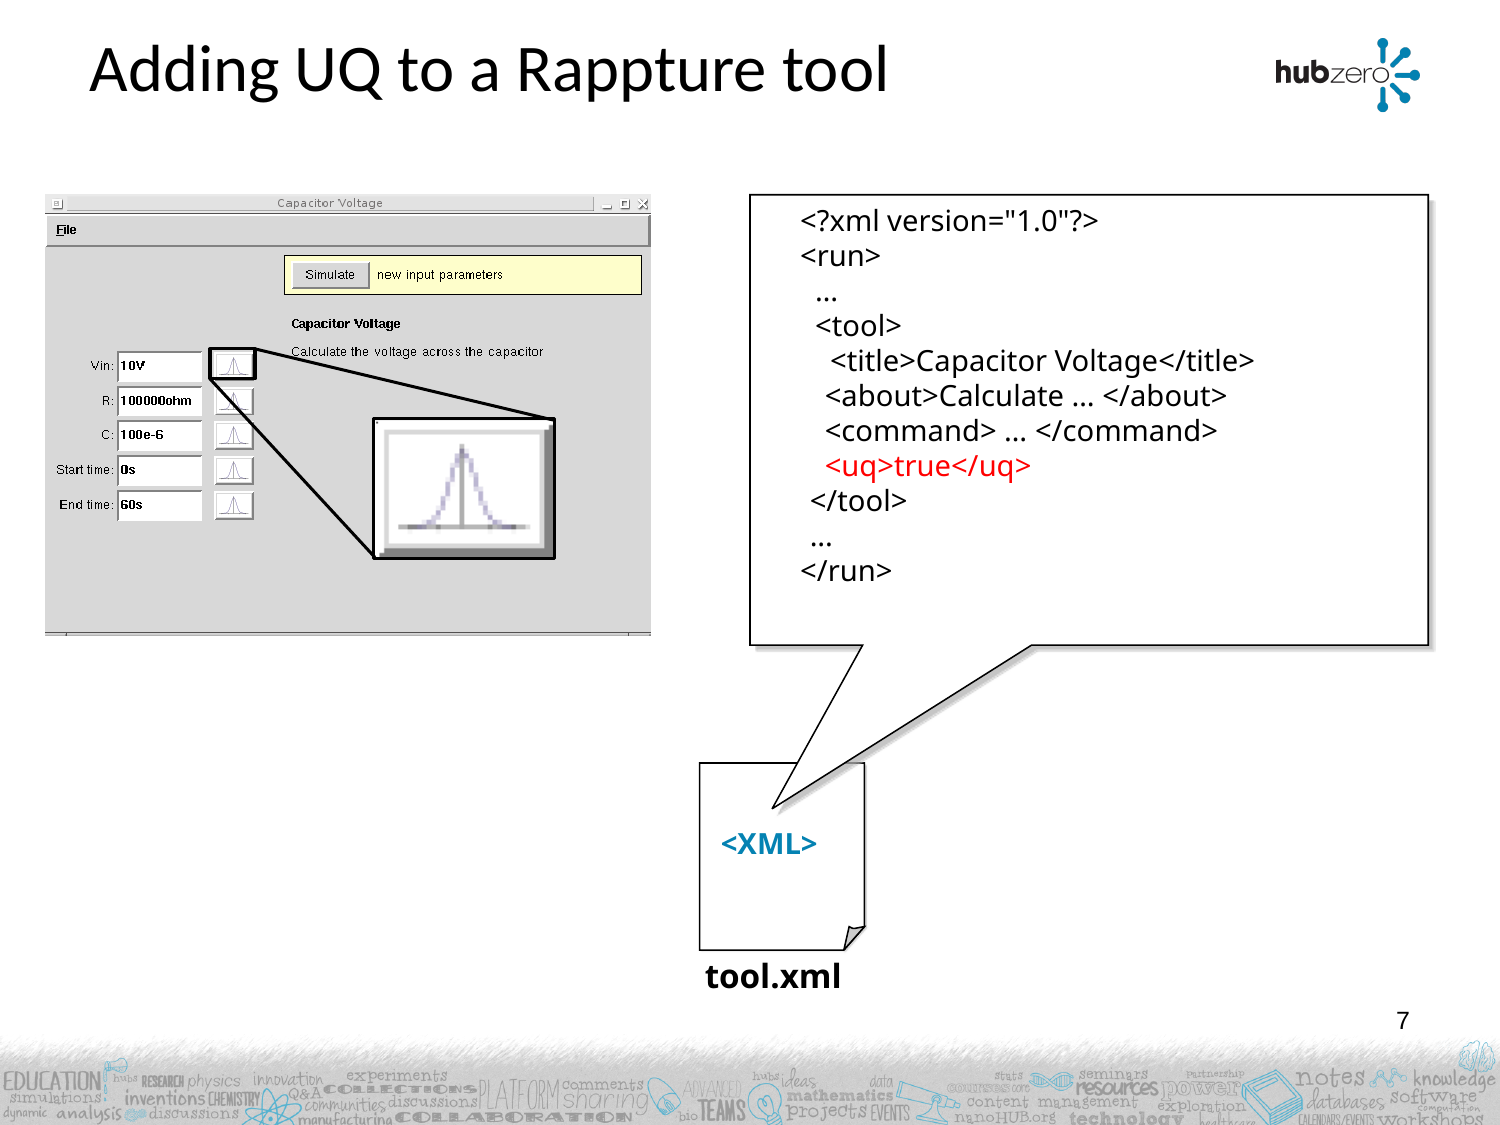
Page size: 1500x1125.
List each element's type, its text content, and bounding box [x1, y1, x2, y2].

picture [1272, 35, 1423, 115]
text_box <number> [1074, 989, 1425, 1050]
text_box tool.xml [690, 947, 858, 1003]
picture [0, 1034, 1500, 1125]
text_box <XML> [706, 817, 833, 869]
text_box Adding UQ to a Rappture tool [75, 12, 1249, 118]
picture [45, 194, 651, 636]
text_box [699, 762, 865, 947]
text_box <?xml version="1.0"?> <run> … <tool> <title>Capacitor Voltage</title> <about>Calculate … </about> <command> … </command> <uq>true</uq> </tool> ... </run> [750, 194, 1429, 809]
